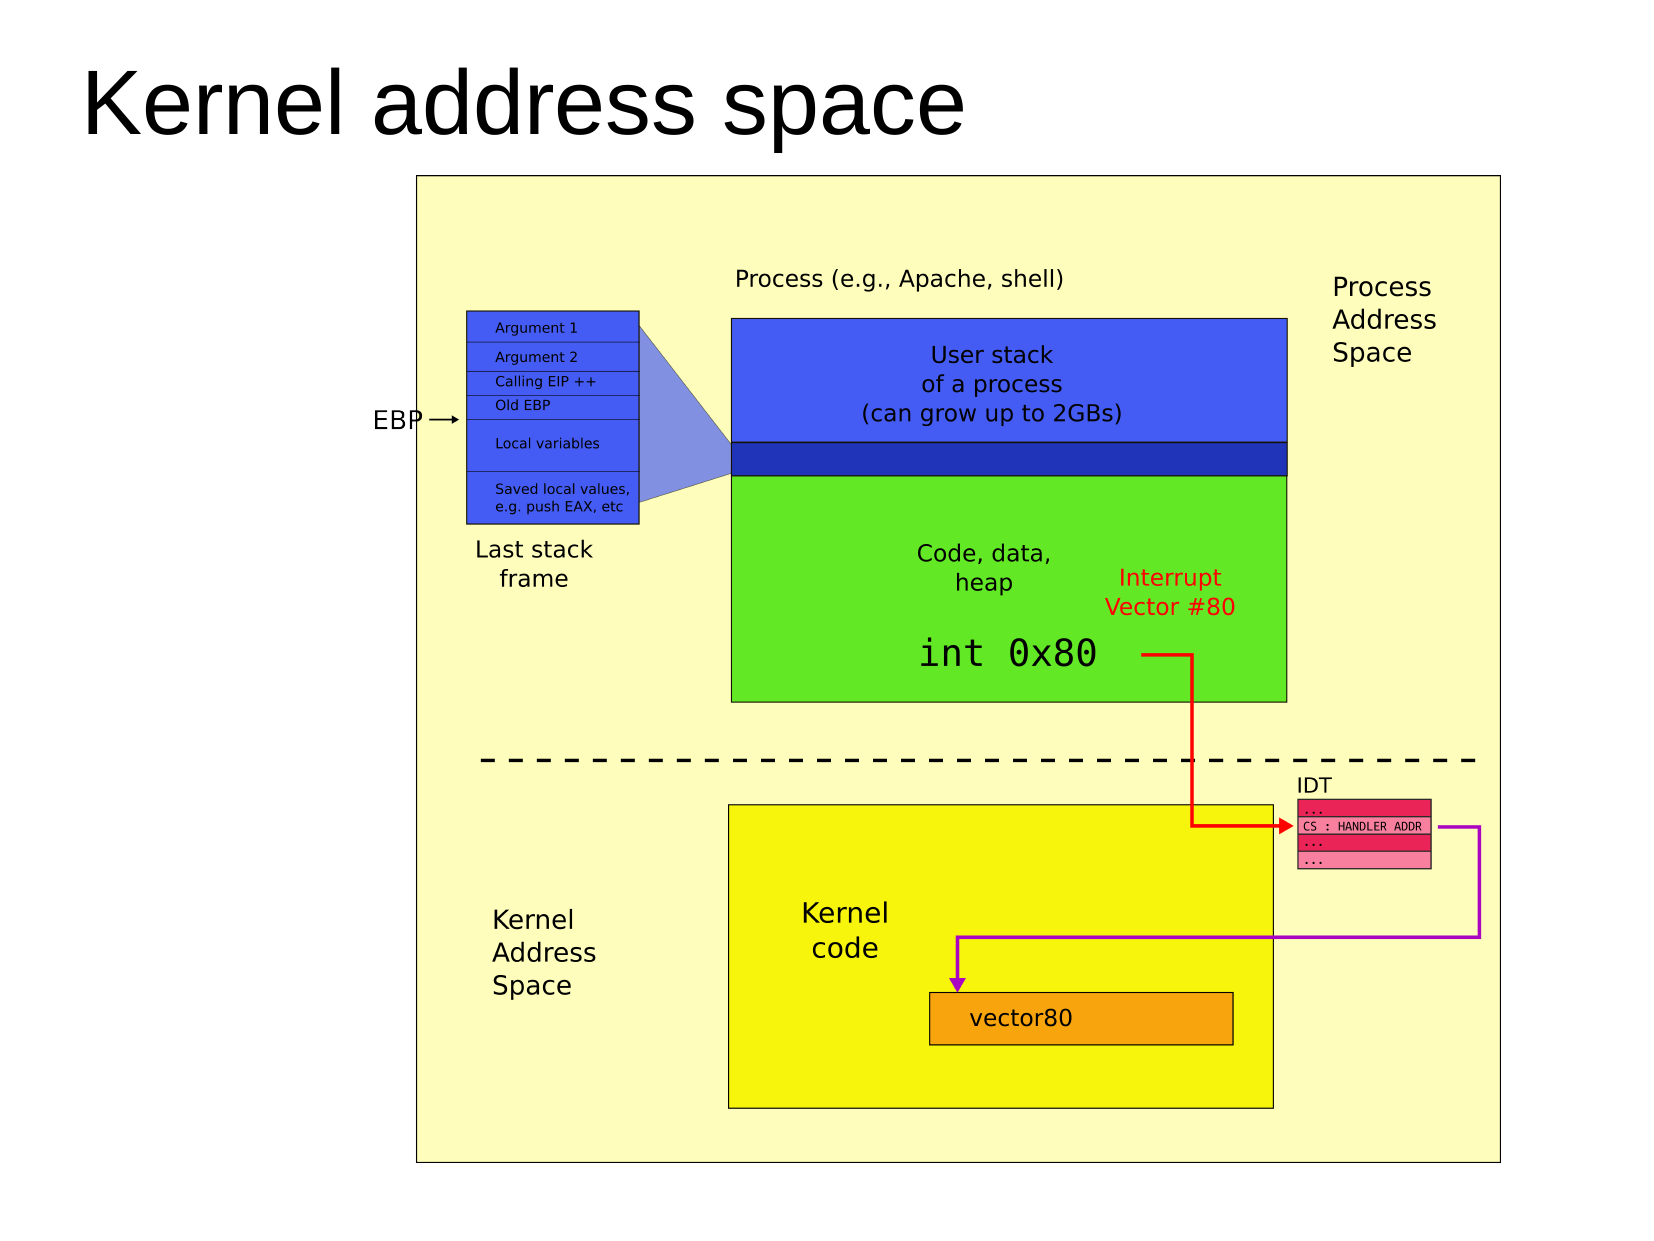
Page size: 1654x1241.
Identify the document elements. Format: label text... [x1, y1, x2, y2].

title Kernel address space [37, 17, 1013, 188]
picture [375, 175, 1501, 1163]
